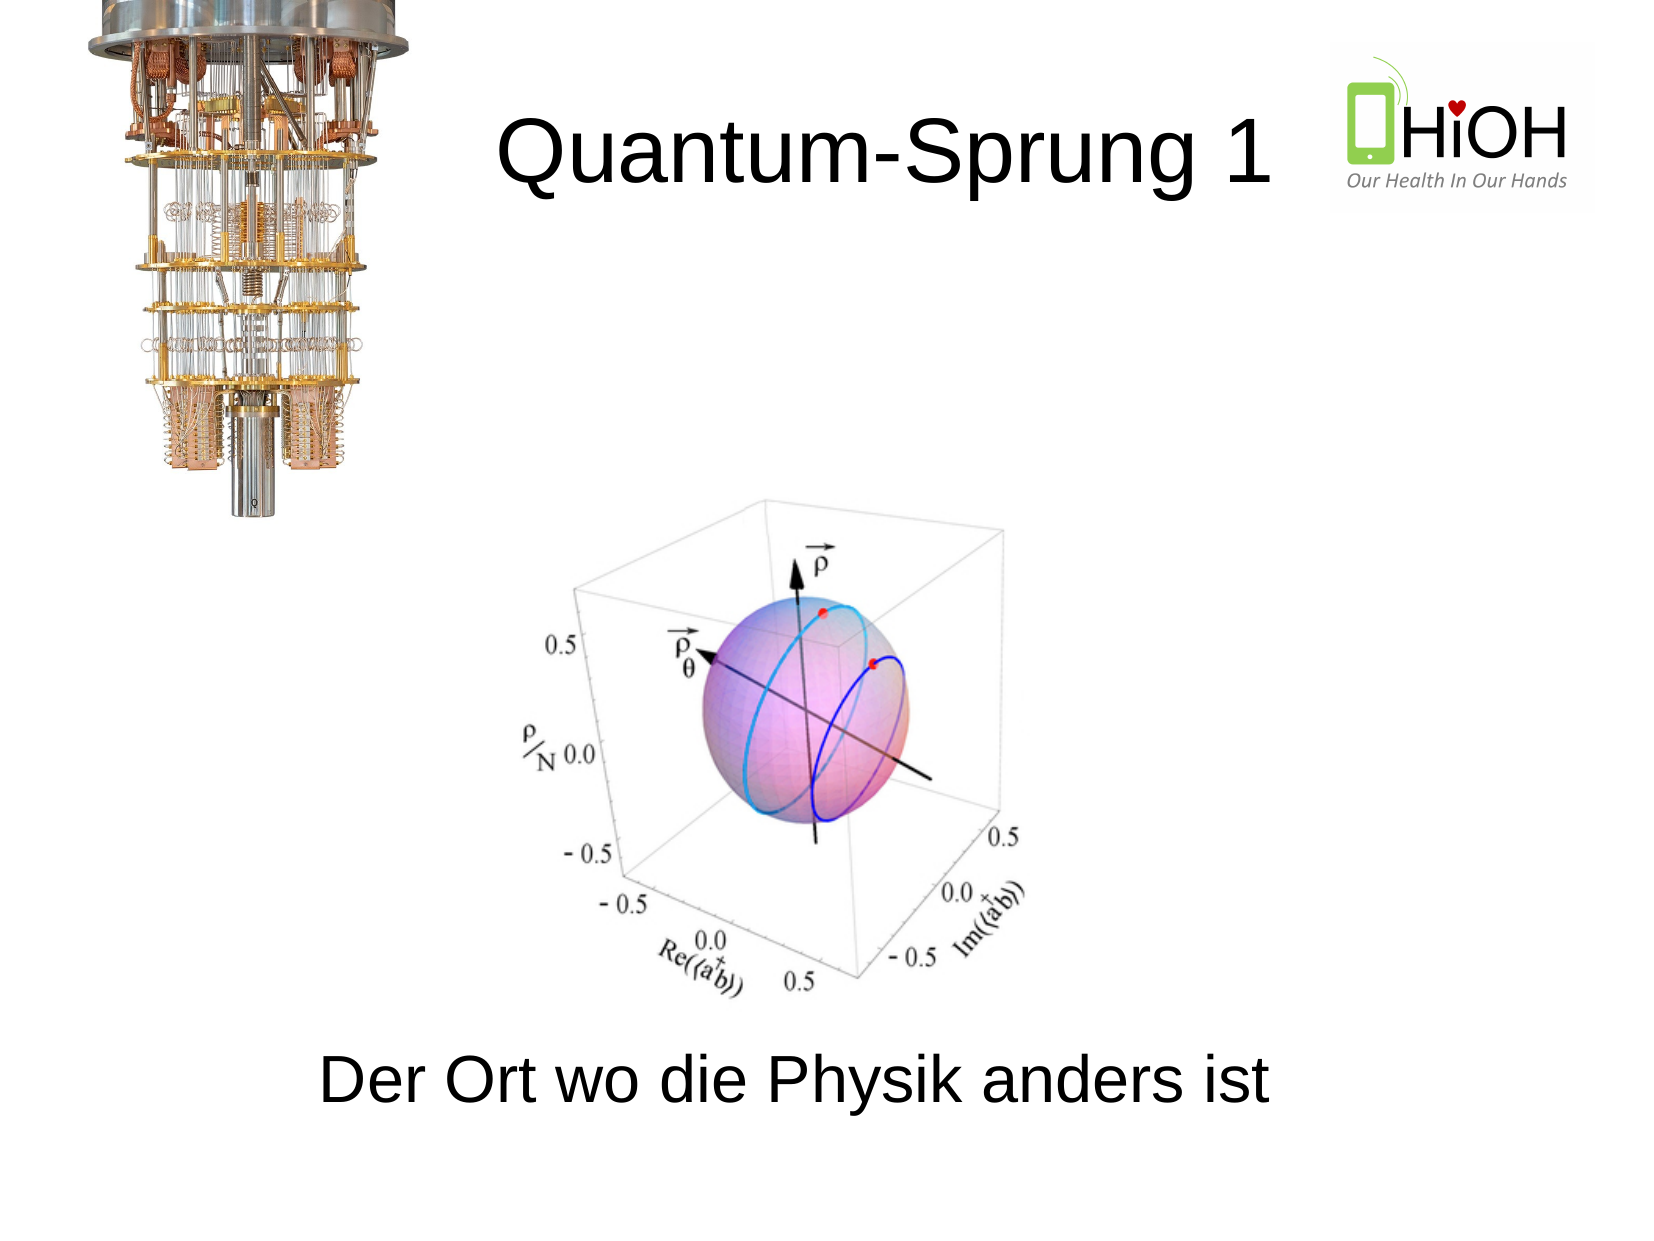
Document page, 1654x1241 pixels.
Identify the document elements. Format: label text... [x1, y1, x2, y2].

title Quantum-Sprung 1 [141, 47, 1630, 255]
list Der Ort wo die Physik anders ist [248, 1041, 1654, 1241]
picture [519, 496, 1031, 1012]
picture [29, 0, 502, 570]
picture [1330, 42, 1595, 213]
